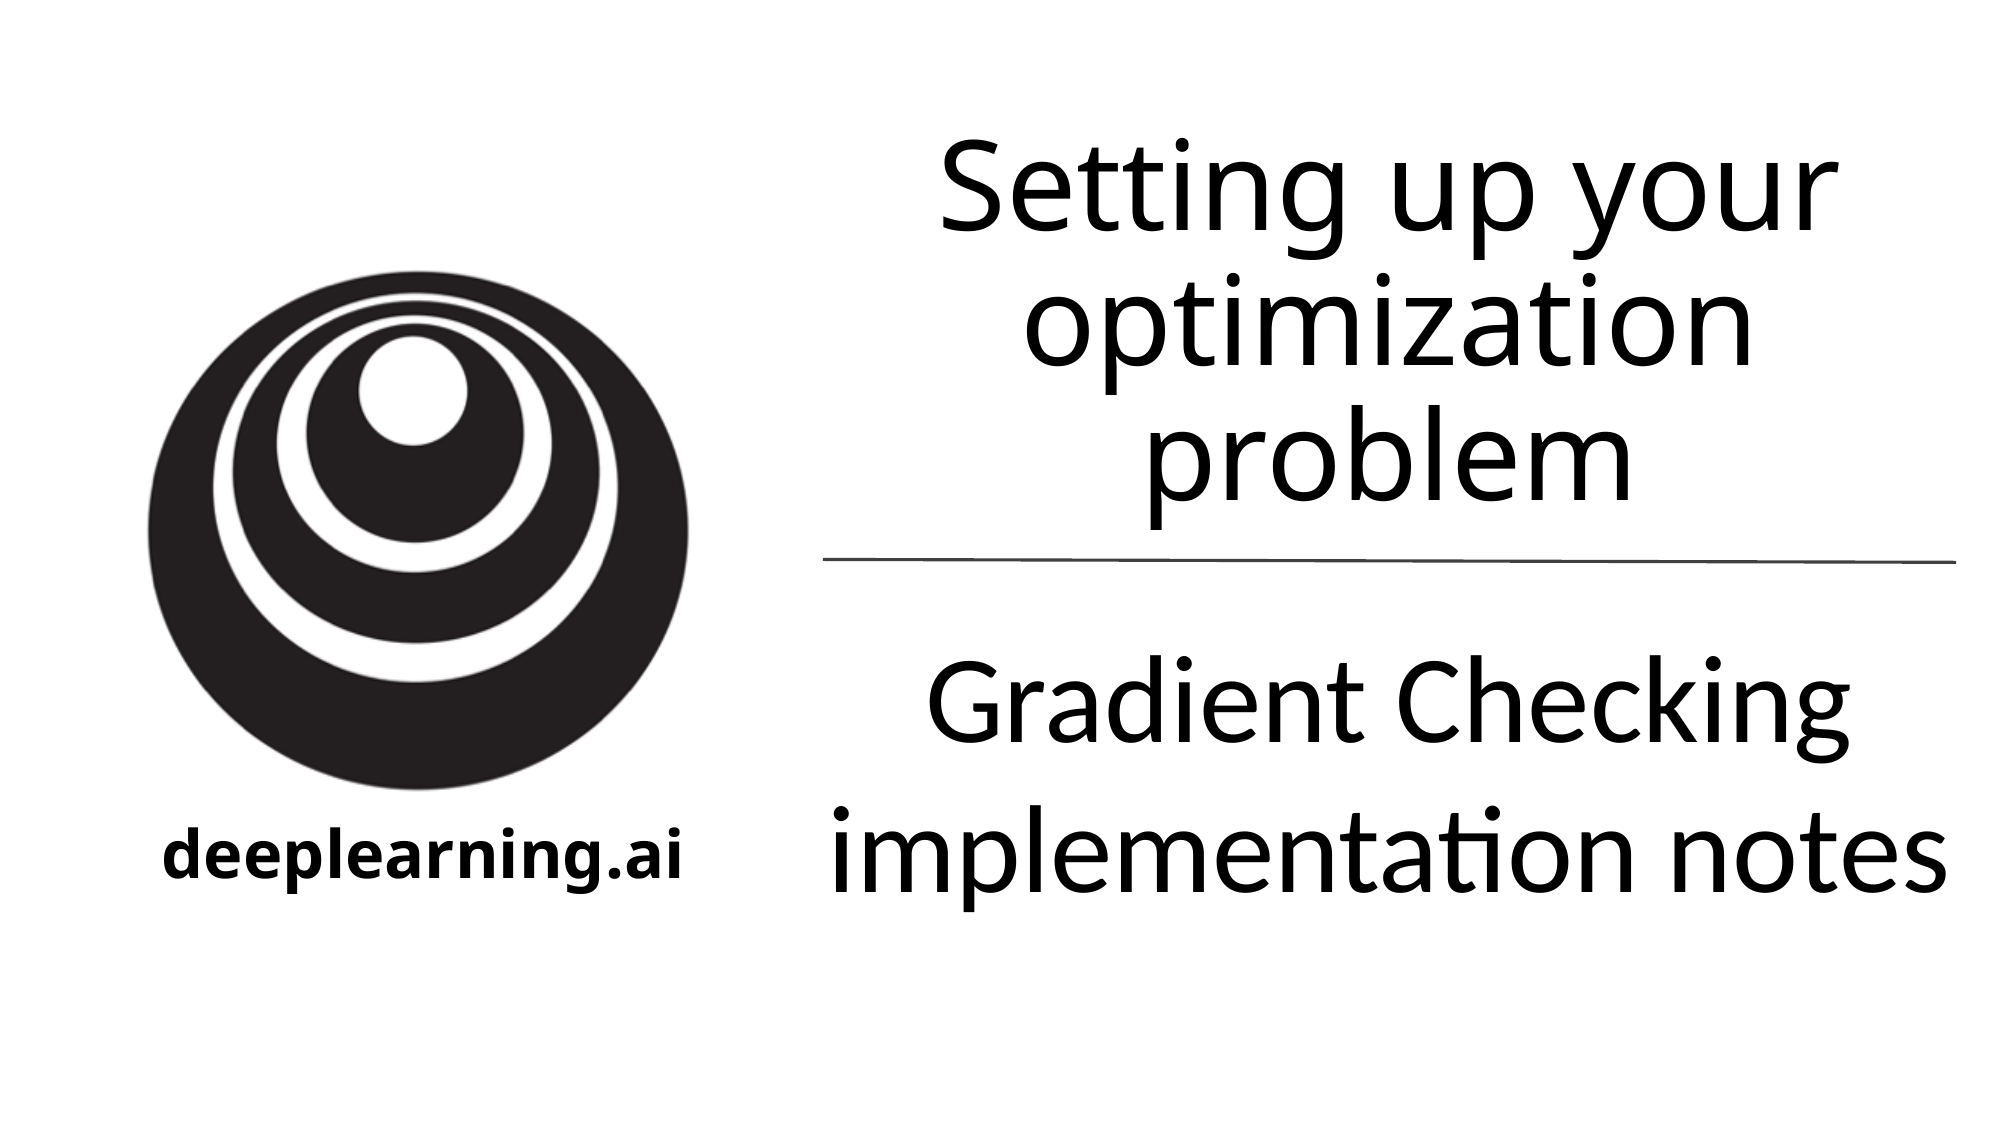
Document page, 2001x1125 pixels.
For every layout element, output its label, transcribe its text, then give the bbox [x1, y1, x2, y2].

text_box deeplearning.ai [56, 768, 790, 901]
text_box Gradient Checking implementation notes [796, 610, 1982, 926]
picture [108, 234, 739, 768]
title Setting up your optimization problem [829, 148, 1950, 536]
